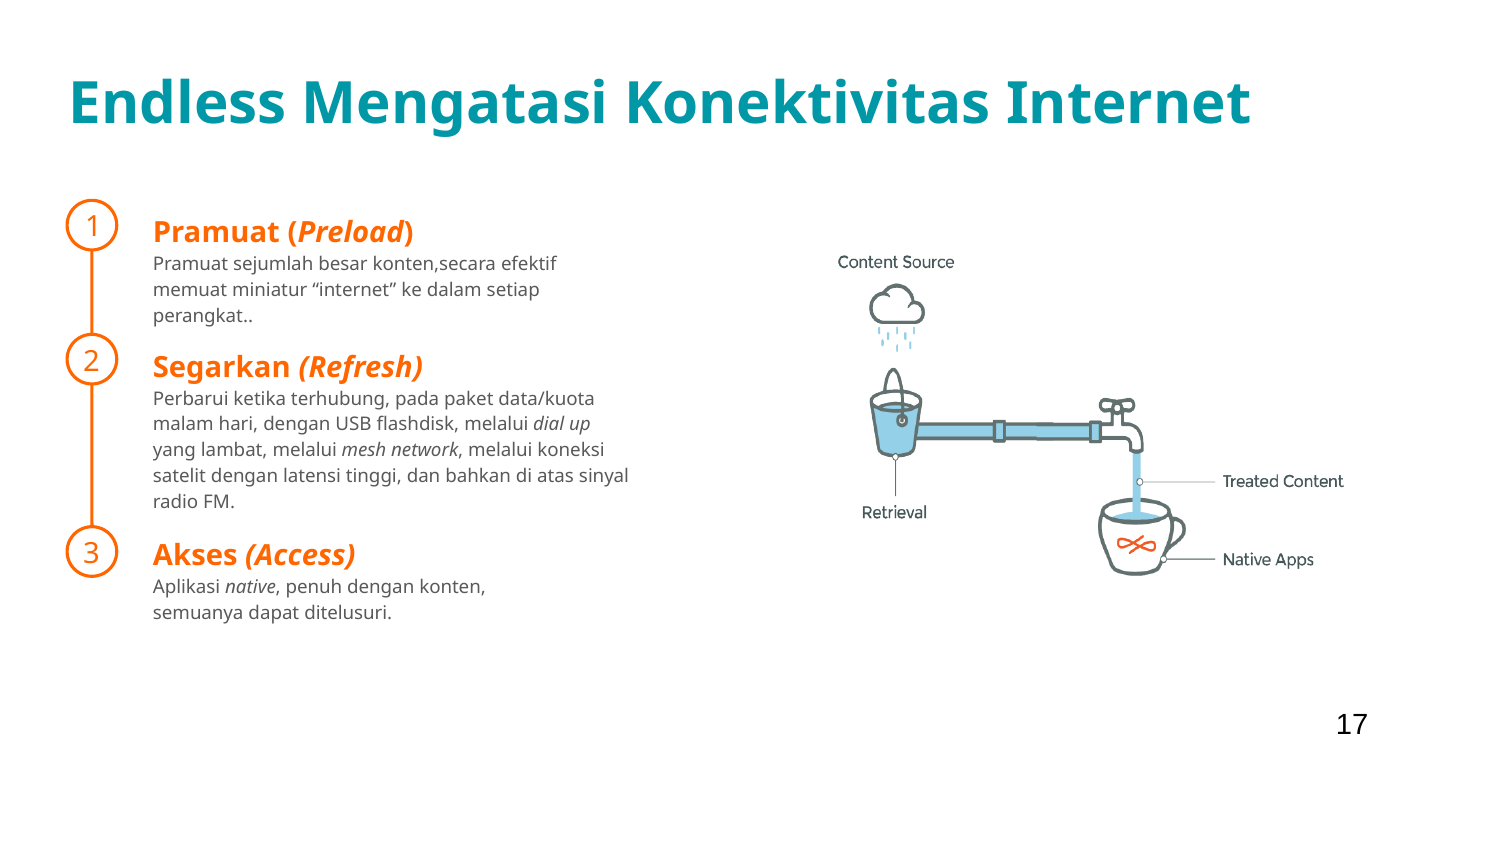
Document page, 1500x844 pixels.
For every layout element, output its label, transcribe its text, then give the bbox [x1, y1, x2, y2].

text_box 2 [68, 326, 107, 371]
text_box [70, 339, 117, 384]
picture [798, 204, 1401, 720]
text_box Endless Mengatasi Konektivitas Internet [53, 24, 1401, 204]
text_box 3 [68, 519, 107, 564]
text_box [67, 207, 117, 250]
text_box Segarkan (Refresh) Perbarui ketika terhubung, pada paket data/kuota malam hari, dengan USB flashdisk, melalui dial up yang lambat, melalui mesh network, melalui koneksi satelit dengan latensi tinggi, dan bahkan di atas sinyal radio FM. [137, 327, 651, 507]
text_box [70, 531, 117, 577]
slide_number <number> [1320, 690, 1411, 756]
text_box 1 [70, 204, 109, 237]
text_box Pramuat (Preload) Pramuat sejumlah besar konten,secara efektif memuat miniatur “internet” ke dalam setiap perangkat.. [137, 204, 629, 327]
text_box Akses (Access) Aplikasi native, penuh dengan konten, semuanya dapat ditelusuri. [137, 516, 569, 670]
